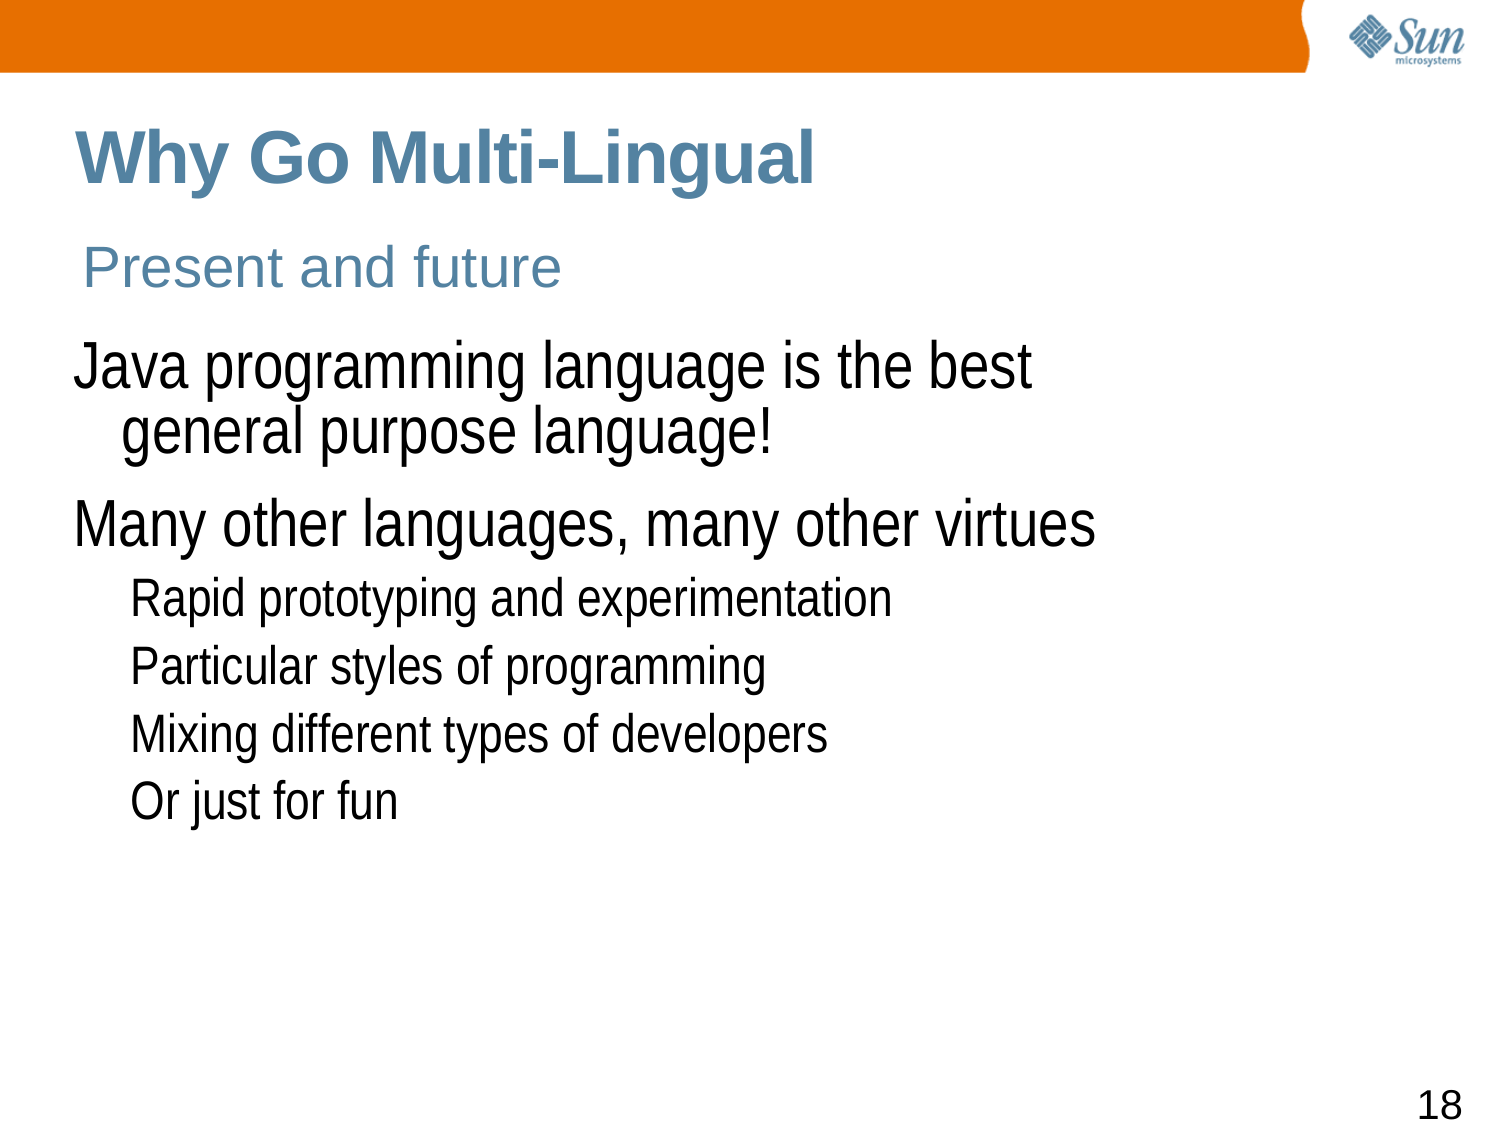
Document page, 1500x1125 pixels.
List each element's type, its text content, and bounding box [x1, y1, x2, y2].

text_box Present and future [74, 222, 1350, 312]
list Java programming language is the best general purpose language! Many other languages, many other virtues Rapid prototyping and experimentation Particular styles of programming Mixing different types of developers Or just for fun [54, 336, 1391, 1096]
picture [0, 0, 1500, 75]
title Why Go Multi-Lingual [75, 122, 1438, 228]
